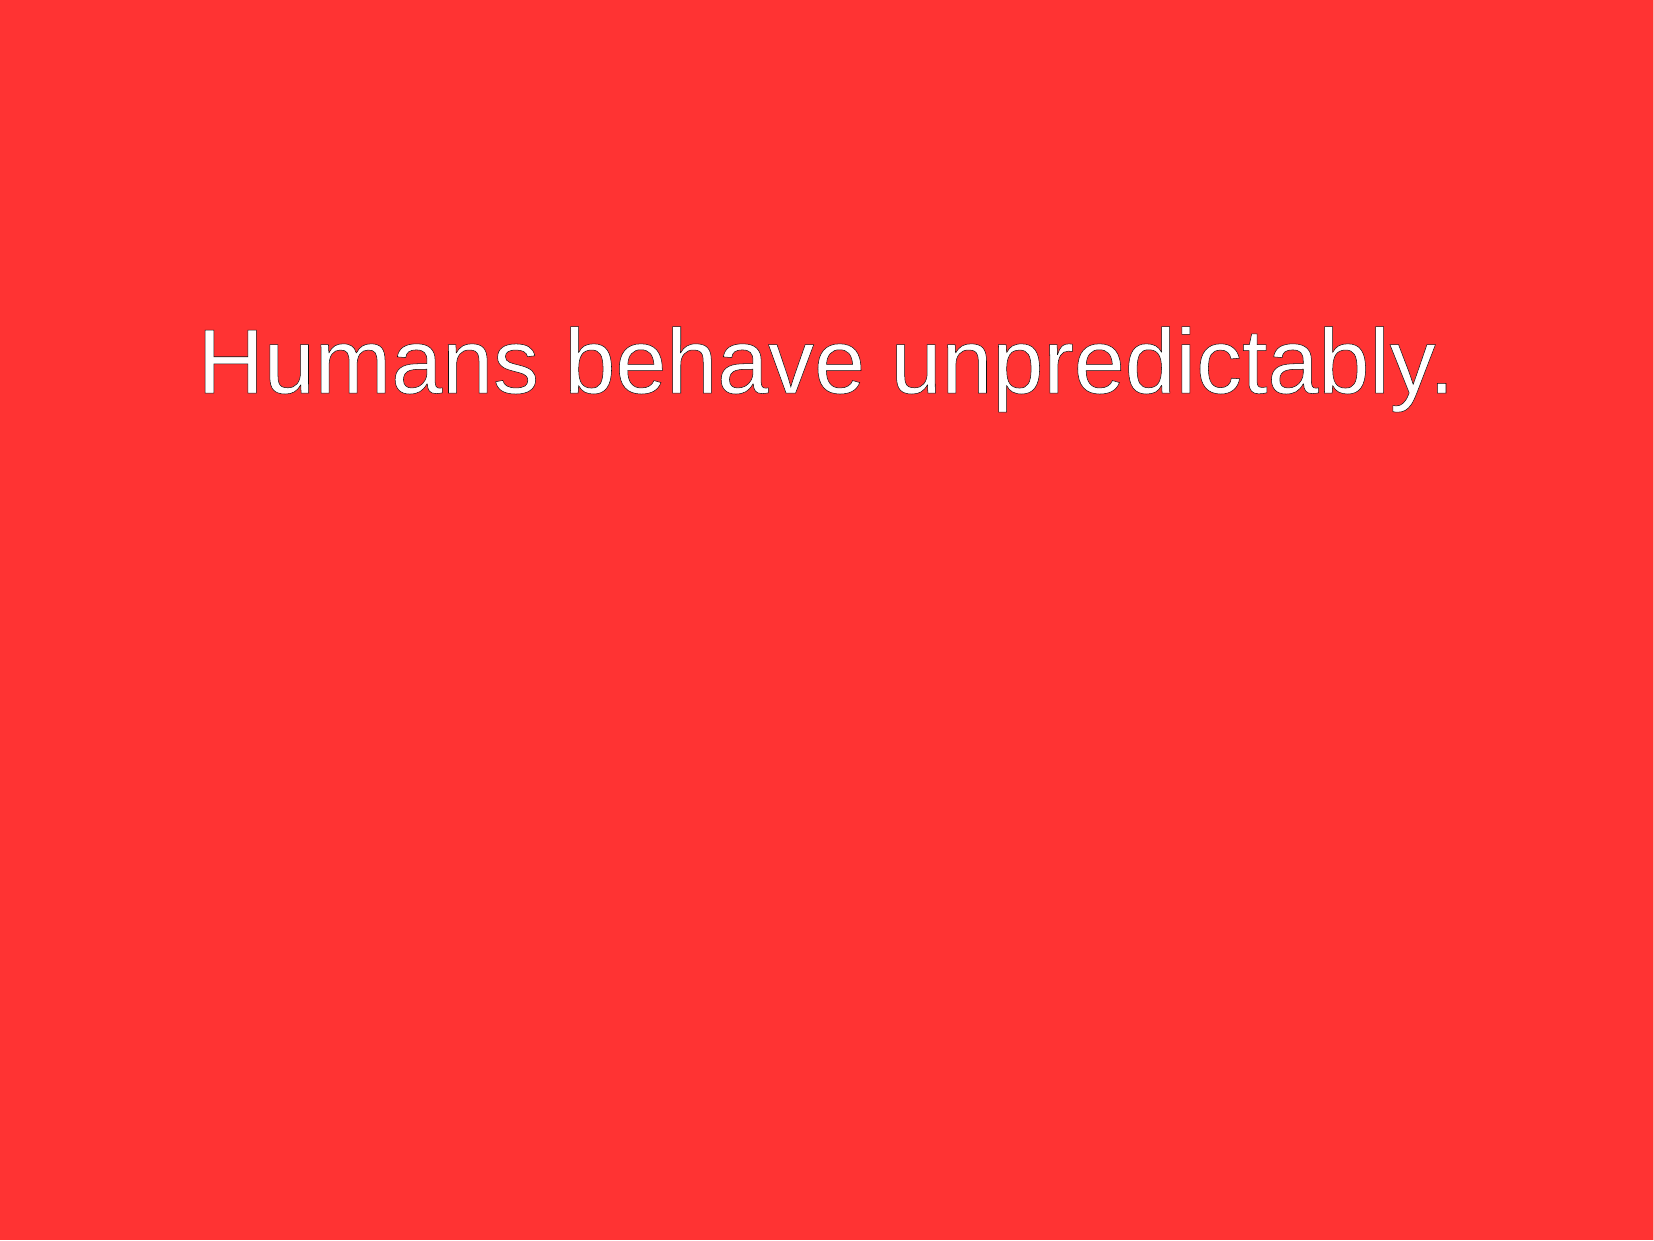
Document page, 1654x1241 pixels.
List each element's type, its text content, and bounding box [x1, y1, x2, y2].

title Humans behave unpredictably. [82, 257, 1571, 466]
